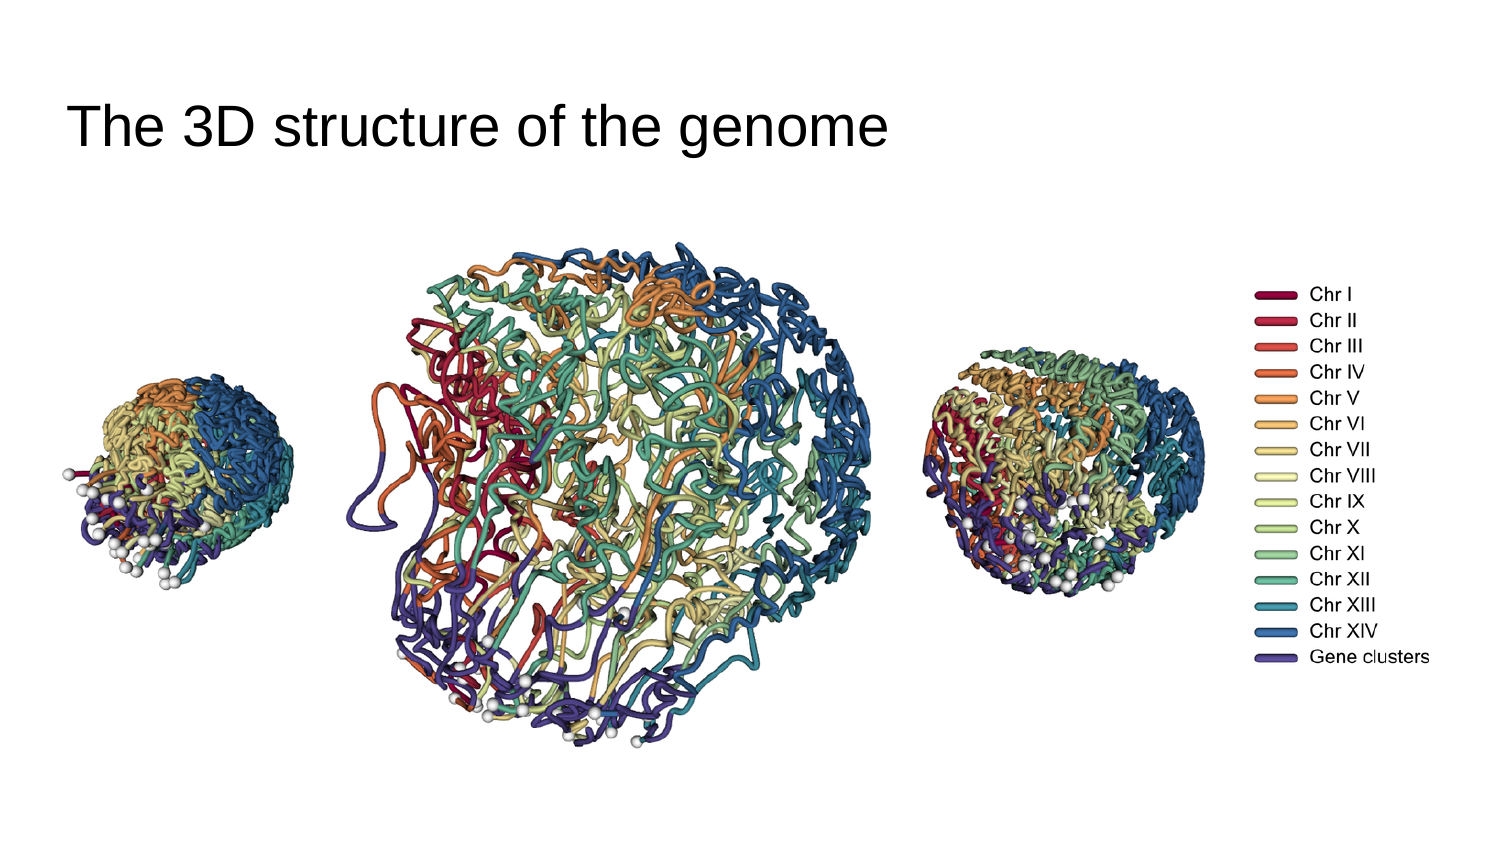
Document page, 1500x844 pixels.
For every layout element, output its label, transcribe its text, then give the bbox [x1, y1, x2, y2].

title The 3D structure of the genome [51, 72, 1449, 167]
picture [60, 239, 1429, 751]
